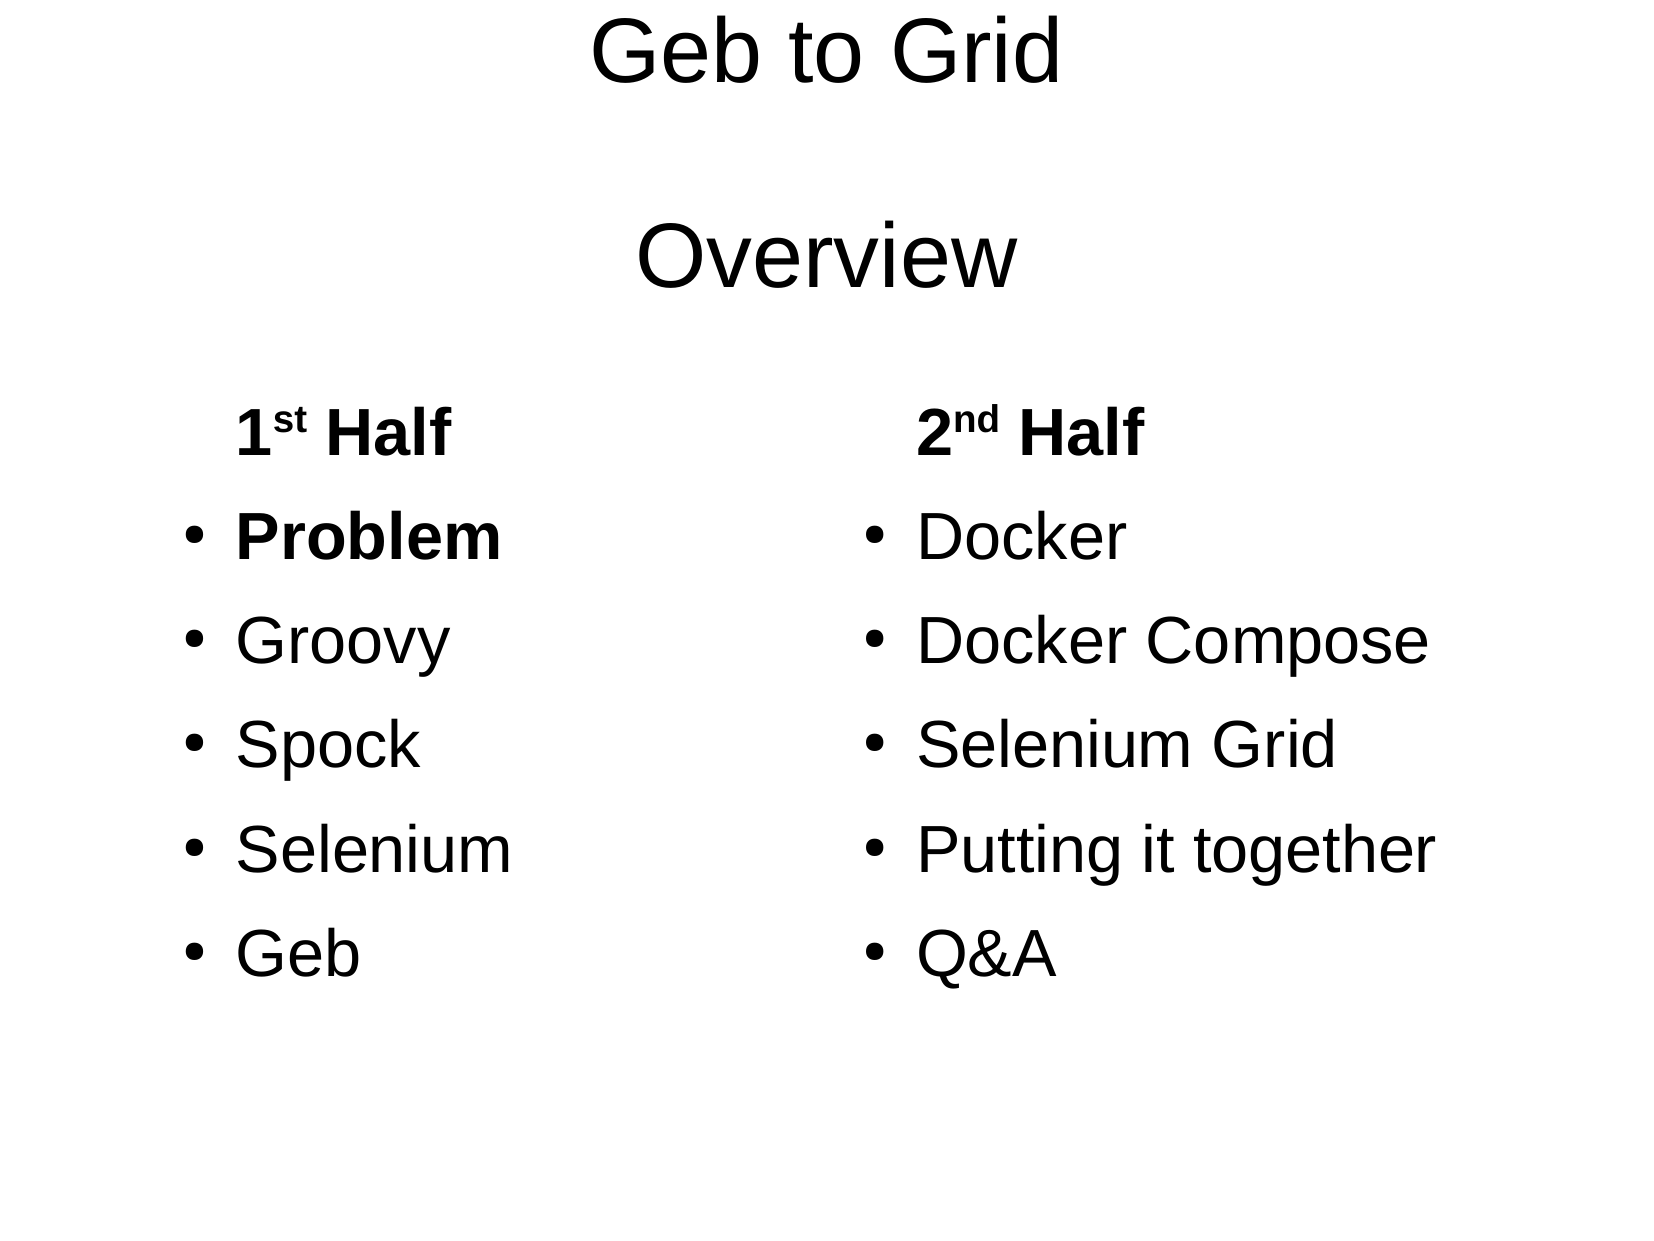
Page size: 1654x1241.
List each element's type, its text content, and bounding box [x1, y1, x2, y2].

list 2nd Half Docker Docker Compose Selenium Grid Putting it together Q&A [845, 290, 1572, 1010]
title Geb to Grid Overview [82, 0, 1571, 307]
list 1st Half Problem Groovy Spock Selenium Geb [165, 290, 809, 1010]
